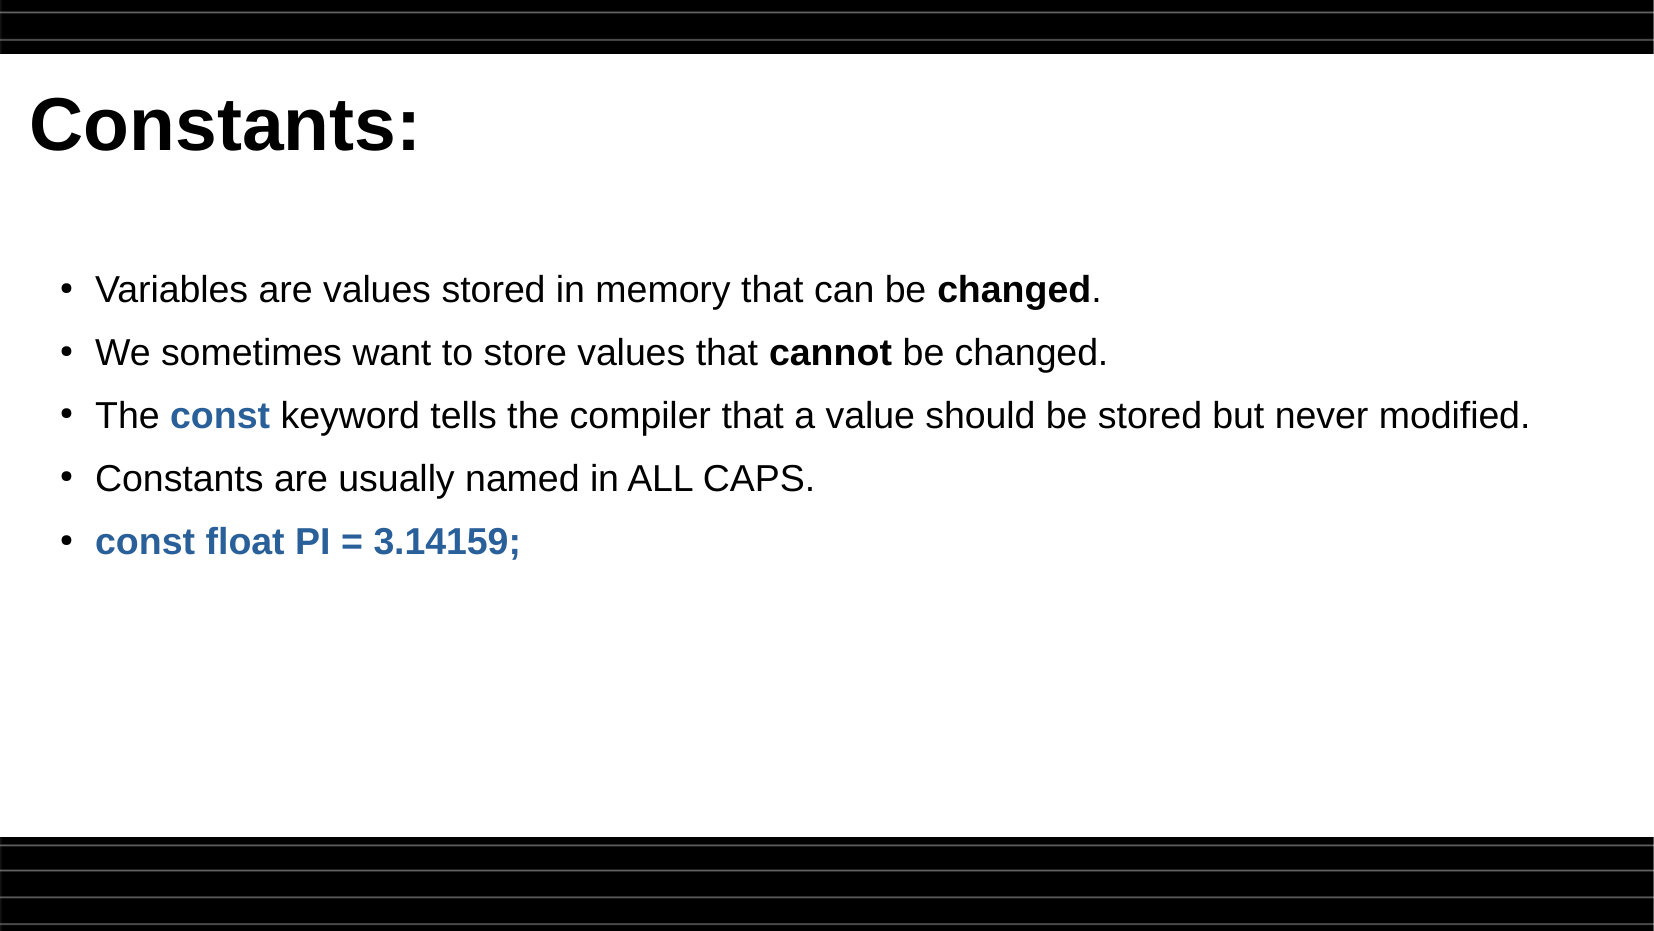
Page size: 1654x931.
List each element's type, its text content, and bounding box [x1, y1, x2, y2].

picture [0, 837, 1654, 931]
text_box Constants: [15, 75, 1591, 174]
picture [0, 0, 1654, 54]
text_box Variables are values stored in memory that can be changed. We sometimes want to store values that cannot be changed. The const keyword tells the compiler that a value should be stored but never modified. Constants are usually named in ALL CAPS. const float PI = 3.14159; [45, 240, 1621, 822]
